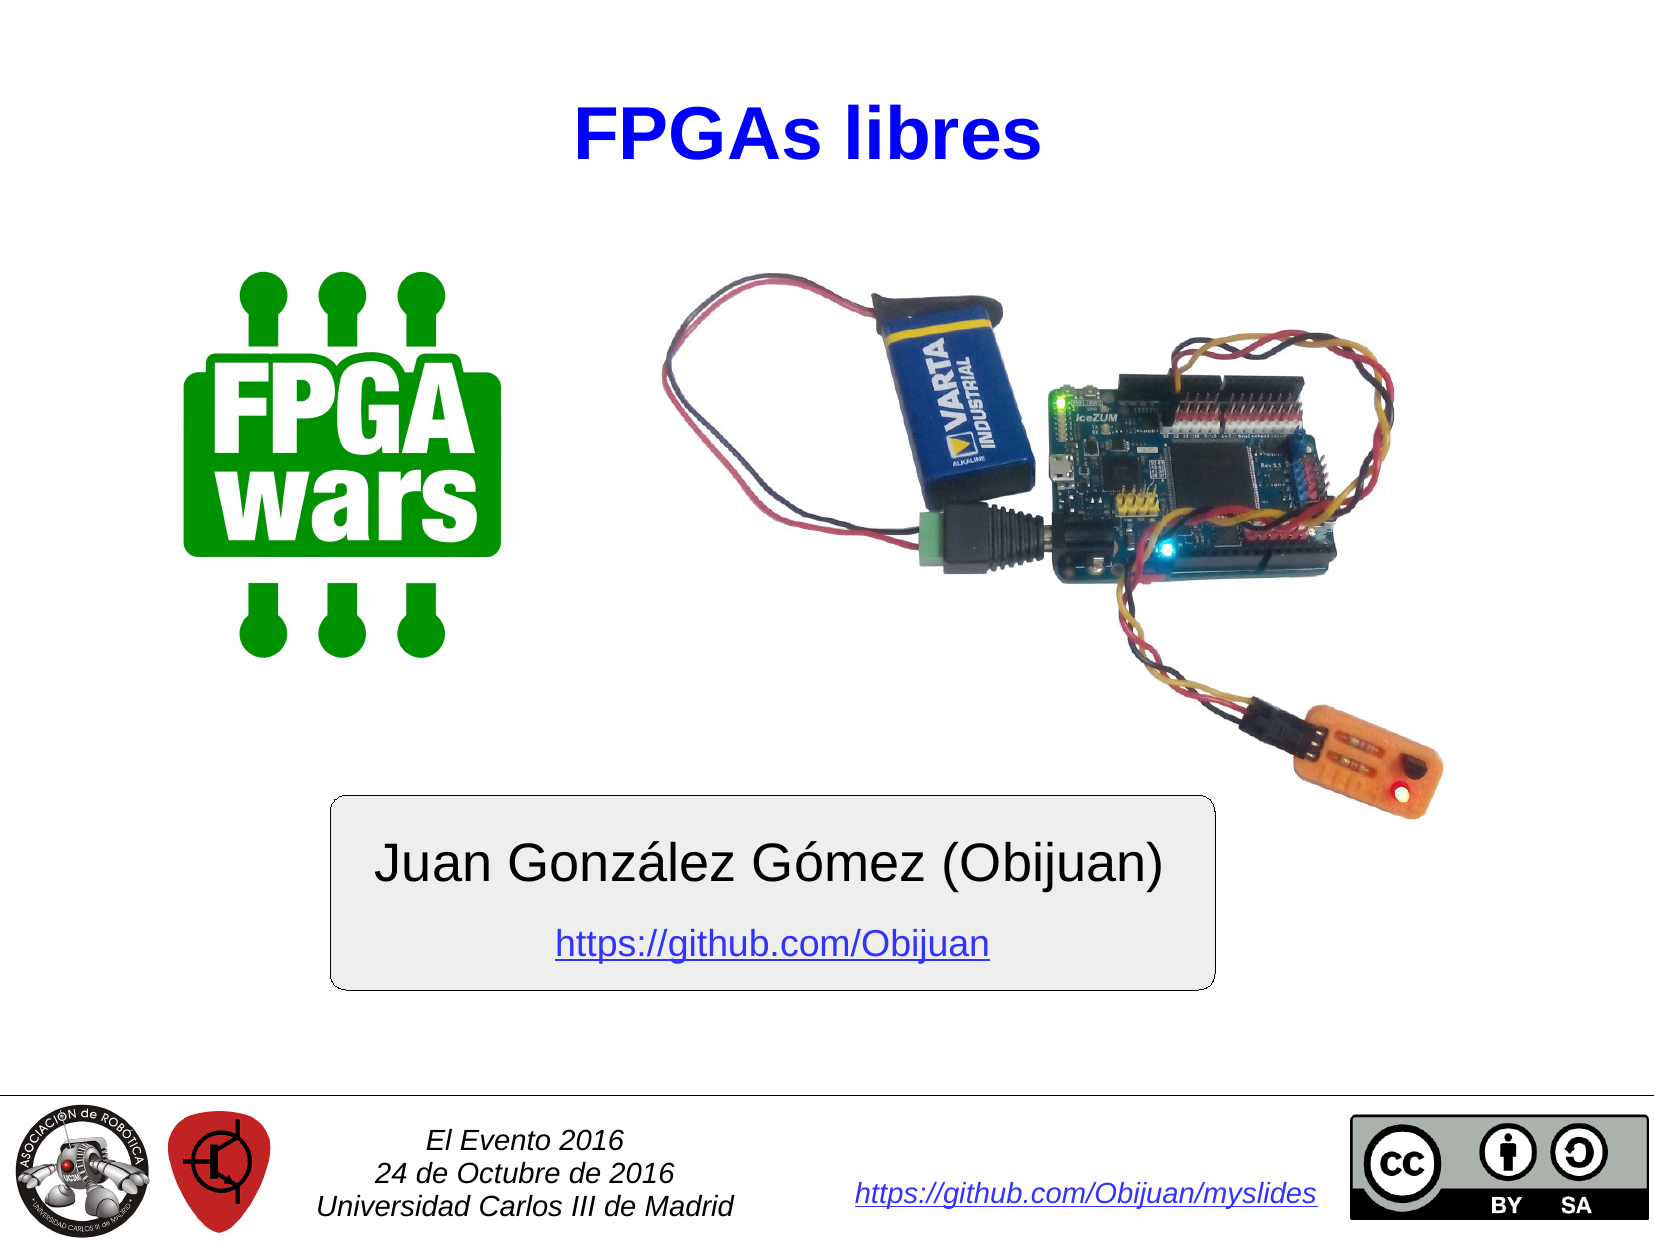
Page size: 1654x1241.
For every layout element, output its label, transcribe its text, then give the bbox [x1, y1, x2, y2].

text_box https://github.com/Obijuan/myslides [840, 1170, 1366, 1227]
picture [13, 1102, 288, 1241]
text_box Juan González Gómez (Obijuan) [360, 825, 1201, 916]
title FPGAs libres [75, 30, 1564, 238]
text_box https://github.com/Obijuan [540, 915, 1006, 972]
picture [645, 238, 1456, 856]
picture [1350, 1103, 1649, 1231]
text_box El Evento 2016 24 de Octubre de 2016 Universidad Carlos III de Madrid [300, 1116, 751, 1231]
text_box [330, 795, 1216, 991]
picture [149, 269, 556, 676]
